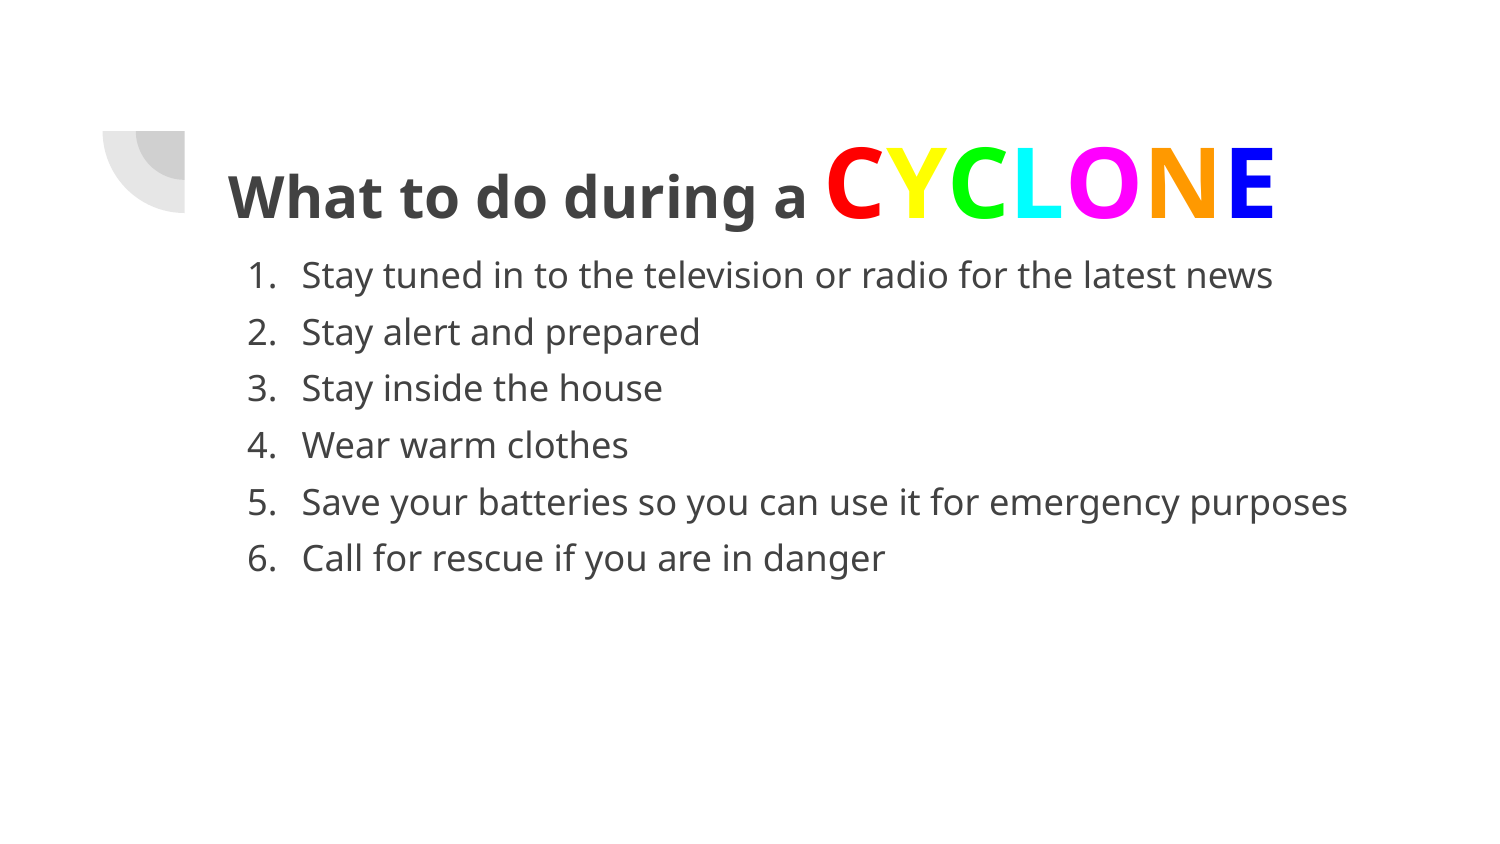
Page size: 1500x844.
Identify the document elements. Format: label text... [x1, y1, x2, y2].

title What to do during a CYCLONE [213, 98, 1368, 227]
list Stay tuned in to the television or radio for the latest news Stay alert and prepared Stay inside the house Wear warm clothes Save your batteries so you can use it for emergency purposes Call for rescue if you are in danger [213, 227, 1368, 645]
